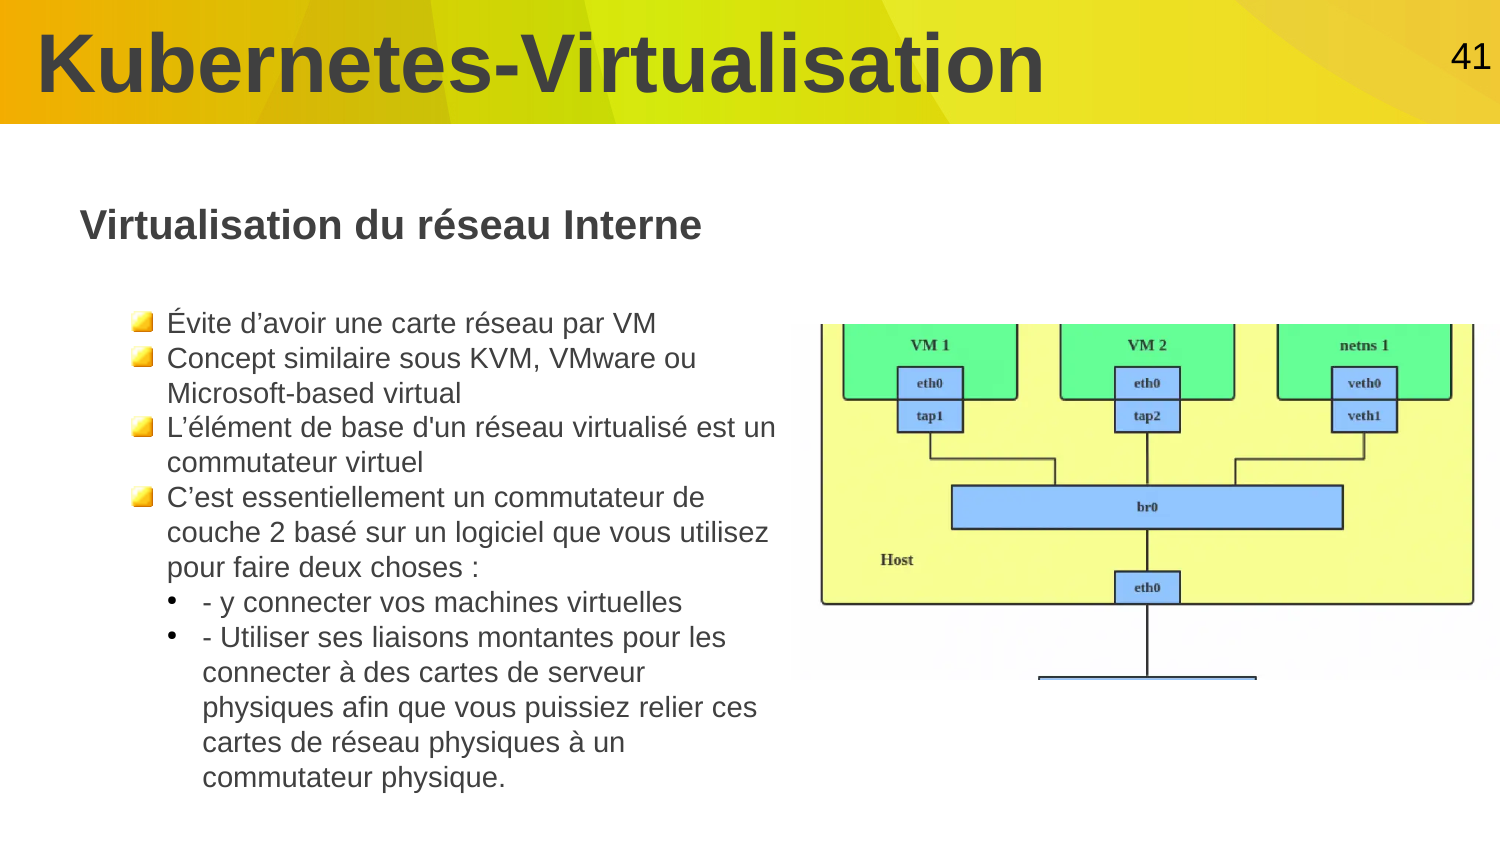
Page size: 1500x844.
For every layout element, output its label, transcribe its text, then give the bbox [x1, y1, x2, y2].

picture [0, 0, 1500, 844]
text_box Kubernetes-Virtualisation [0, 0, 1498, 130]
text_box Évite d’avoir une carte réseau par VM Concept similaire sous KVM, VMware ou Microsoft-based virtual L’élément de base d'un réseau virtualisé est un commutateur virtuel C’est essentiellement un commutateur de couche 2 basé sur un logiciel que vous utilisez pour faire deux choses : - y connecter vos machines virtuelles - Utiliser ses liaisons montantes pour les connecter à des cartes de serveur physiques afin que vous puissiez relier ces cartes de réseau physiques à un commutateur physique. [66, 296, 798, 721]
text_box Virtualisation du réseau Interne [64, 185, 1459, 261]
text_box <numéro> [1321, 35, 1493, 106]
